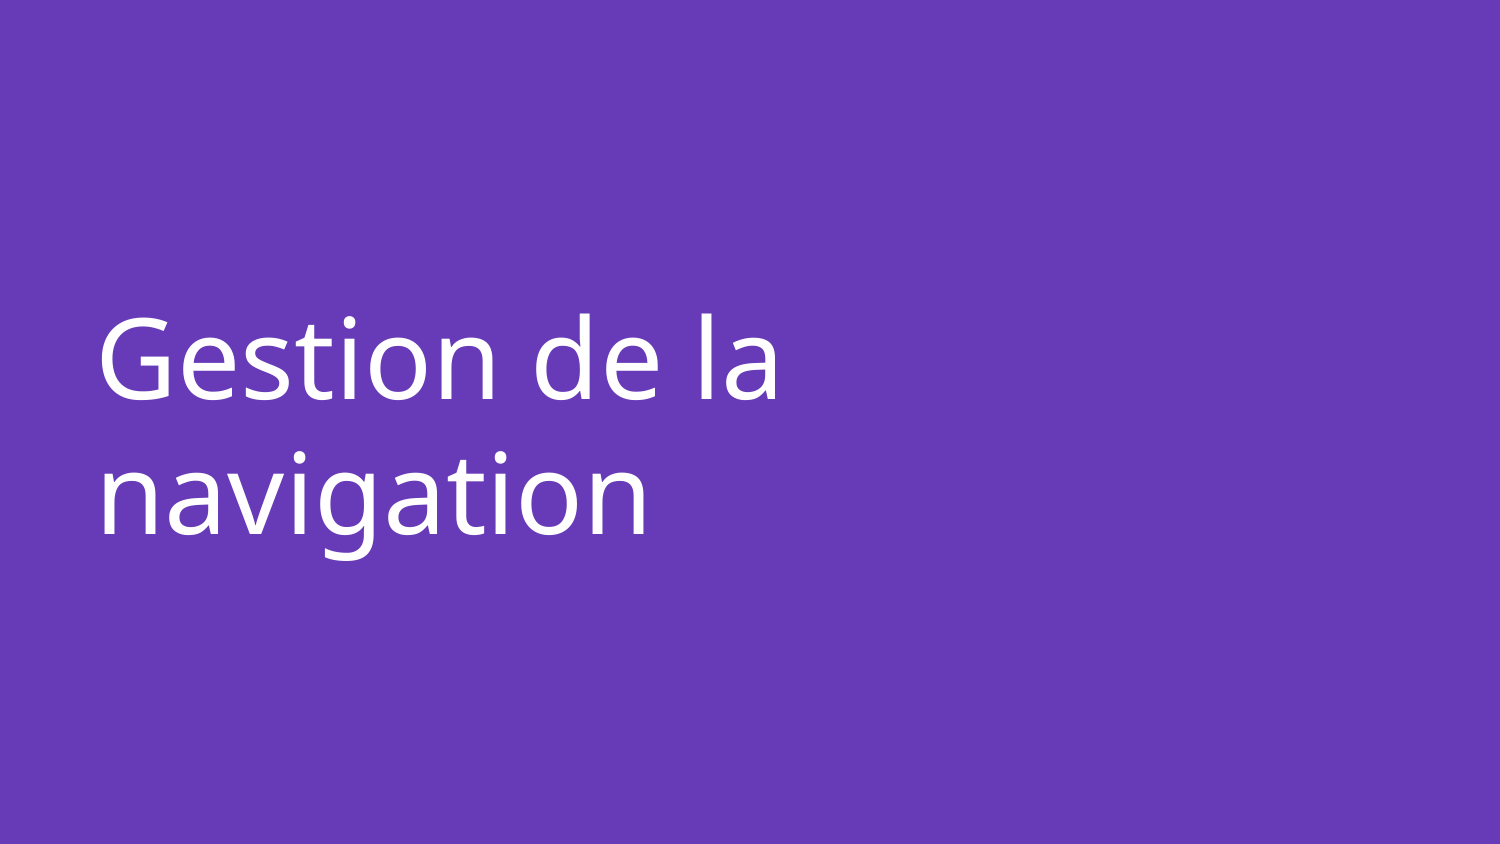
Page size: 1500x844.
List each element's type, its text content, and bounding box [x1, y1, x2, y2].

title Gestion de la navigation [80, 86, 1012, 757]
